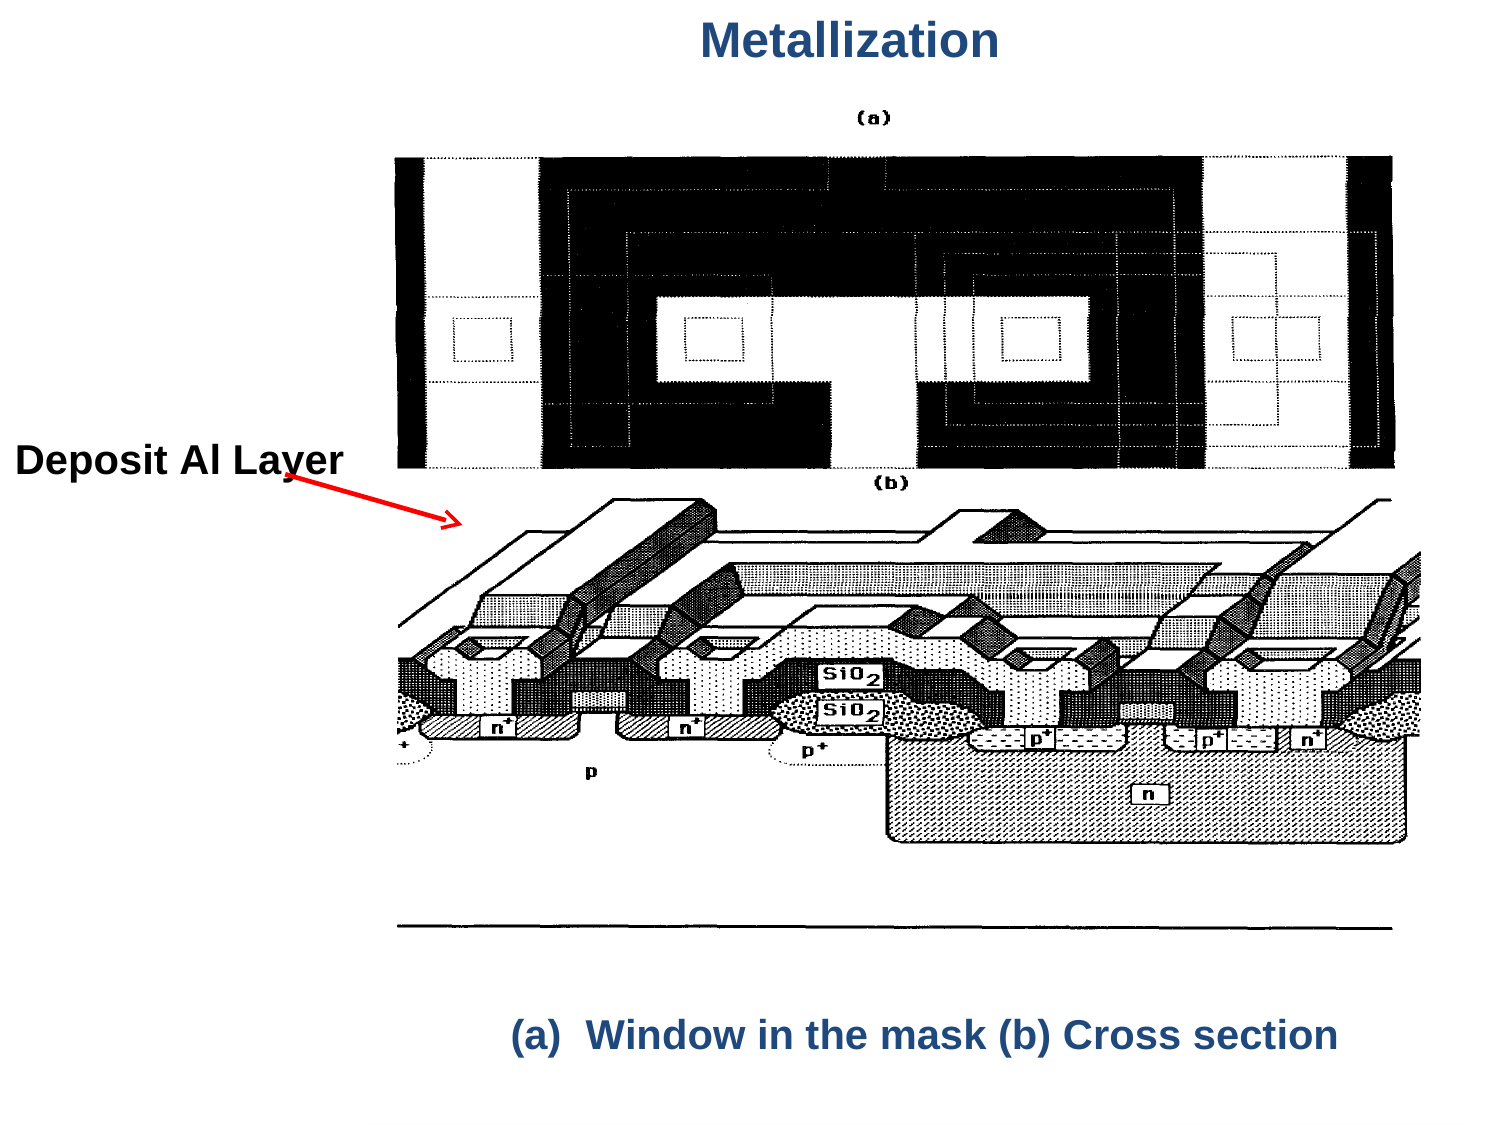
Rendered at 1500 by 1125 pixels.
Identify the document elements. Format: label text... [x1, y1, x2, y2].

text_box Metallization [299, 0, 1401, 76]
text_box Deposit Al Layer [0, 425, 388, 491]
text_box Window in the mask (b) Cross section [449, 999, 1400, 1116]
picture [362, 87, 1463, 1125]
